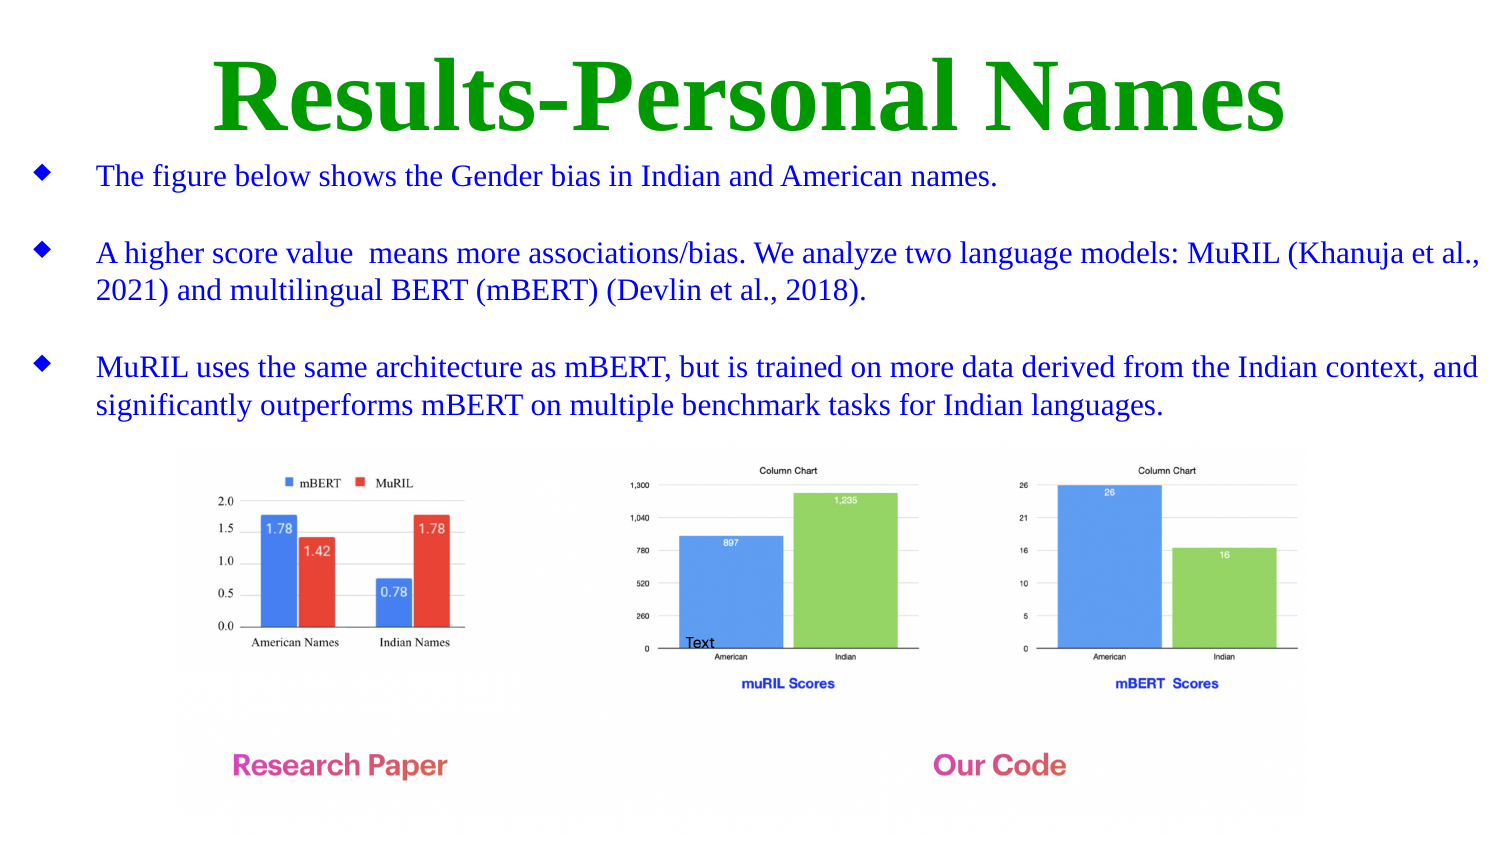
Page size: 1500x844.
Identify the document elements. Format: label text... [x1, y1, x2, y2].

title Results-Personal Names [0, 0, 1500, 178]
list The figure below shows the Gender bias in Indian and American names. A higher score value means more associations/bias. We analyze two language models: MuRIL (Khanuja et al., 2021) and multilingual BERT (mBERT) (Devlin et al., 2018). MuRIL uses the same architecture as mBERT, but is trained on more data derived from the Indian context, and significantly outperforms mBERT on multiple benchmark tasks for Indian languages. [5, 147, 1500, 844]
picture [177, 442, 1307, 835]
